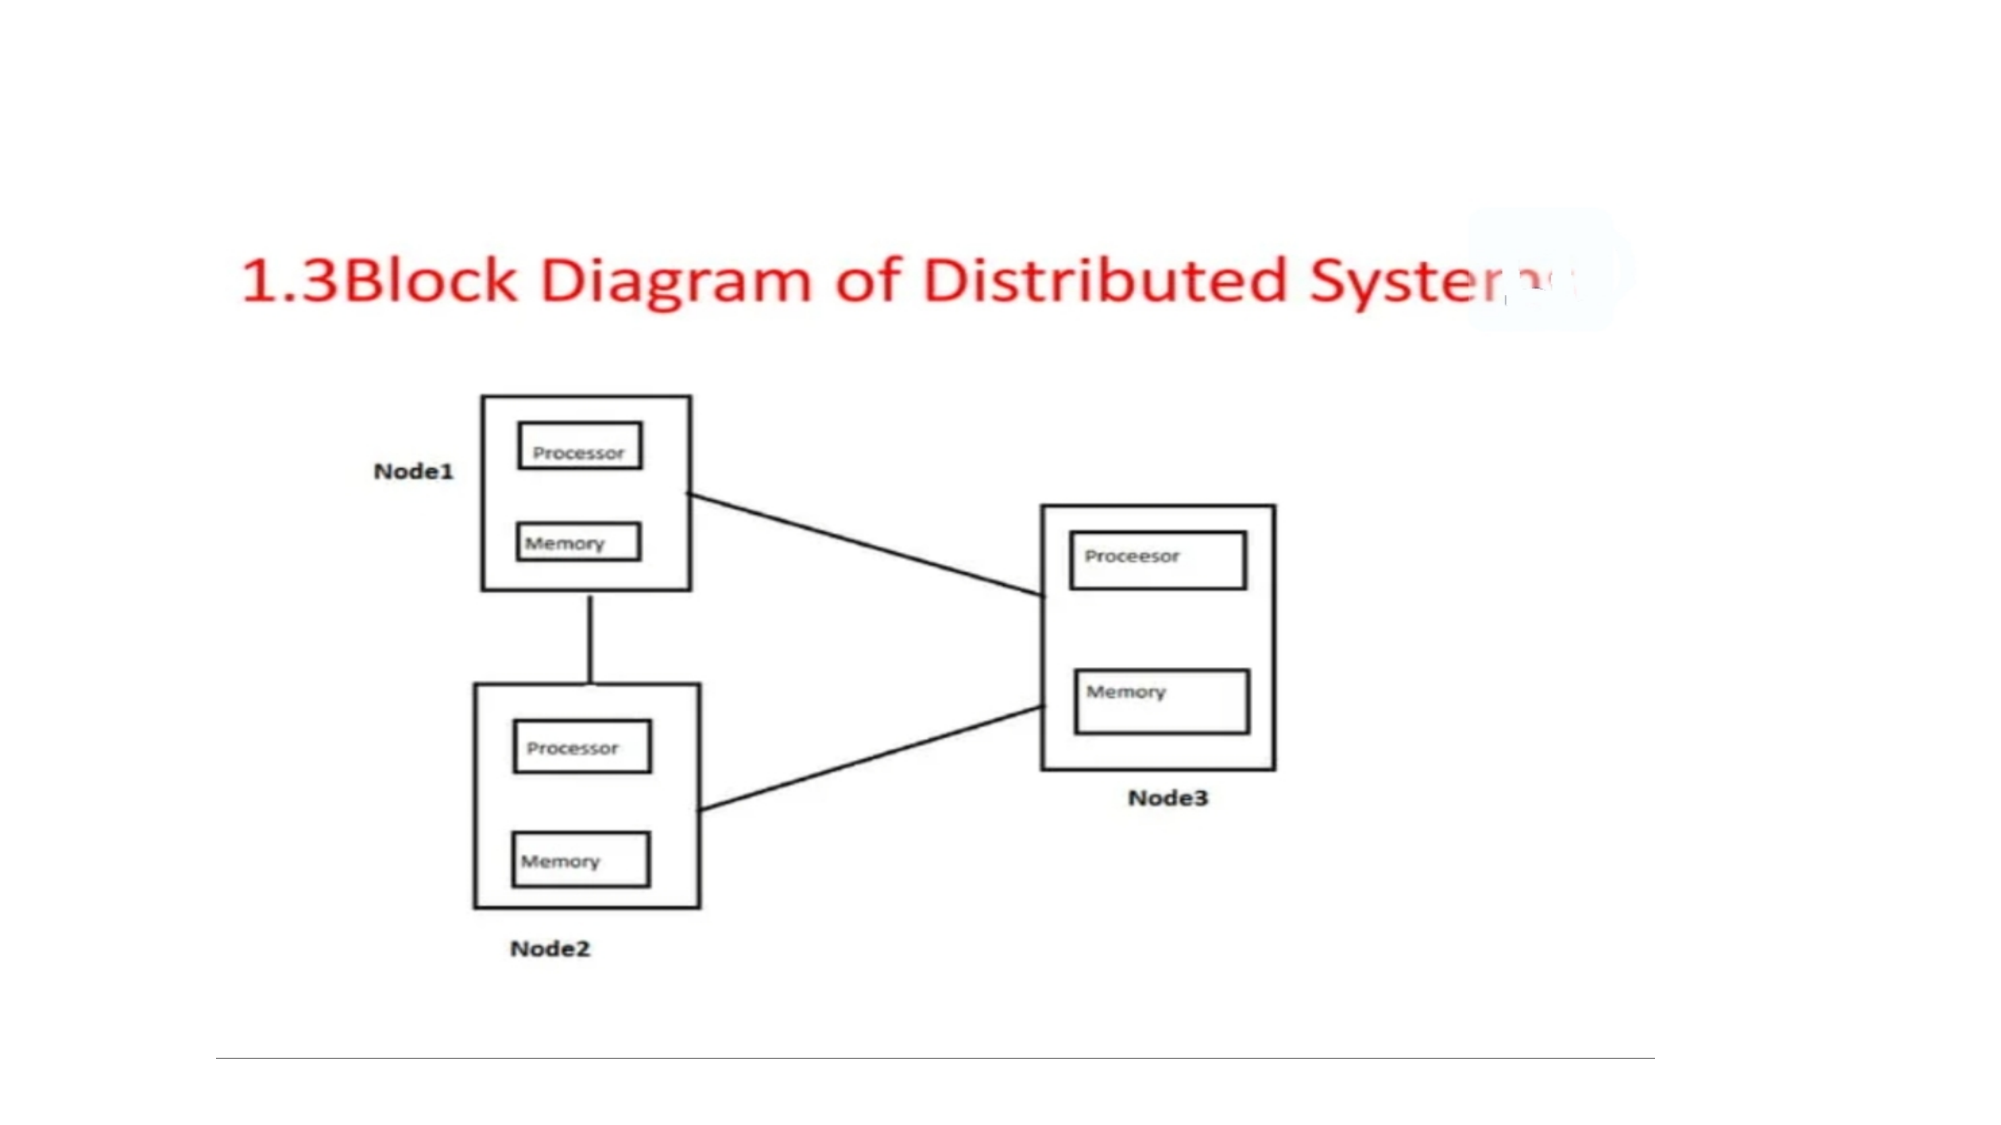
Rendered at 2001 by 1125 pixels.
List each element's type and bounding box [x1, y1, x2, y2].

picture [216, 179, 1655, 1059]
